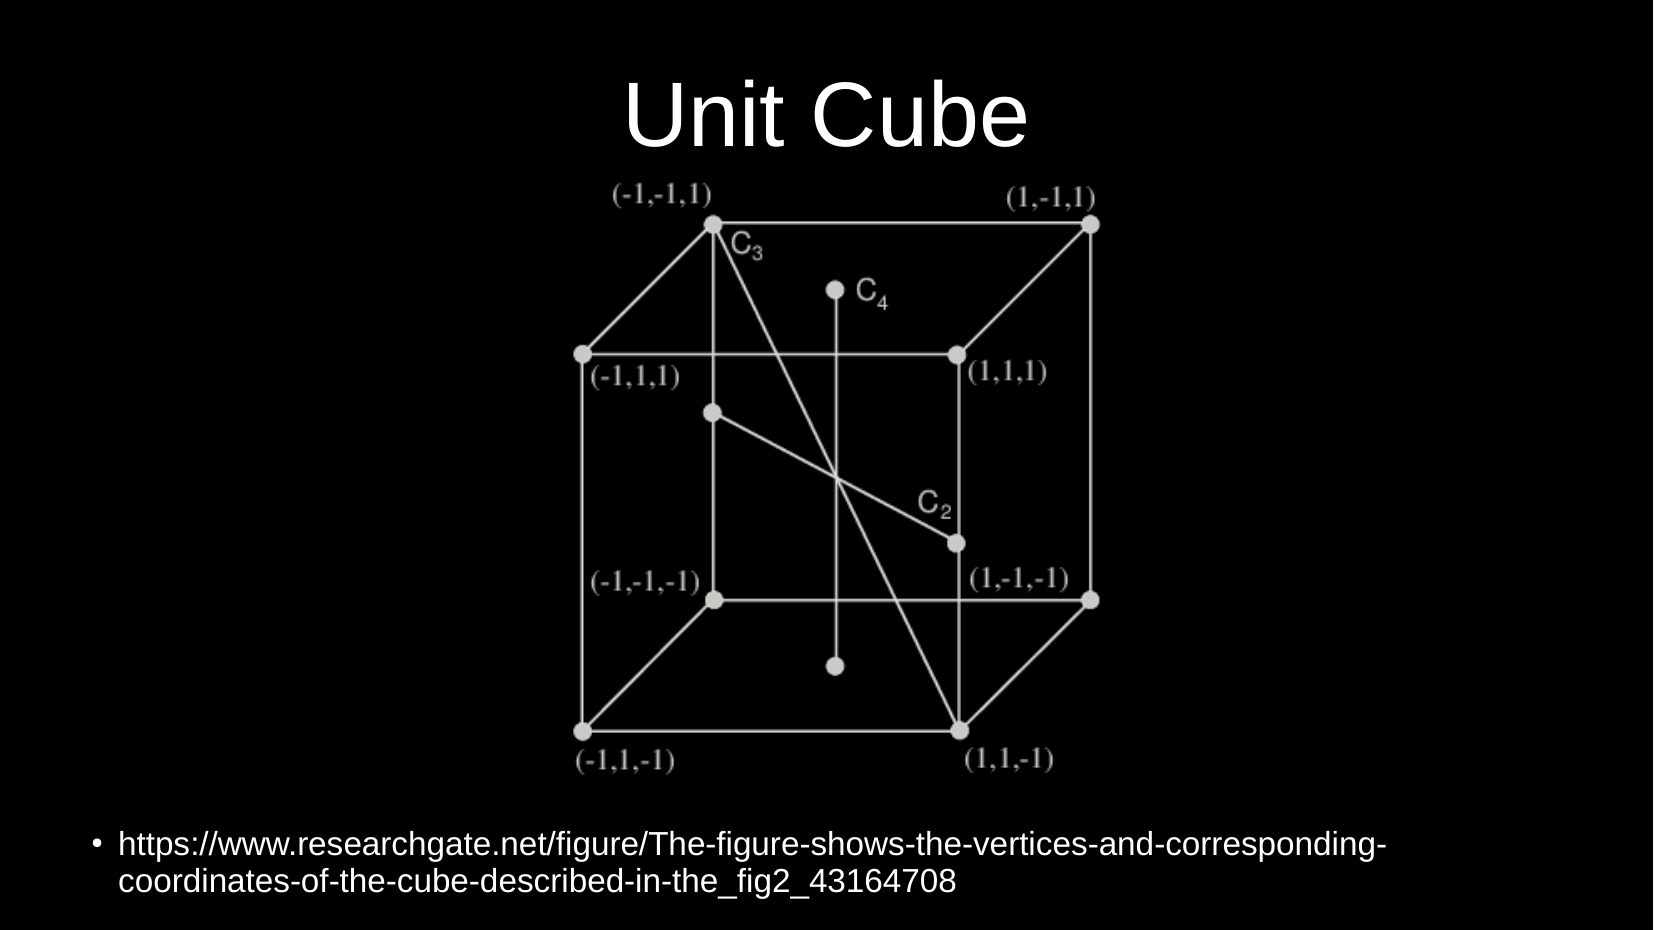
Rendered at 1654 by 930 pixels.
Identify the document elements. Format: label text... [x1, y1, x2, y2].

list https://www.researchgate.net/figure/The-figure-shows-the-vertices-and-corresponding-coordinates-of-the-cube-described-in-the_fig2_43164708 [82, 825, 1571, 901]
title Unit Cube [82, 37, 1571, 193]
picture [562, 165, 1163, 788]
